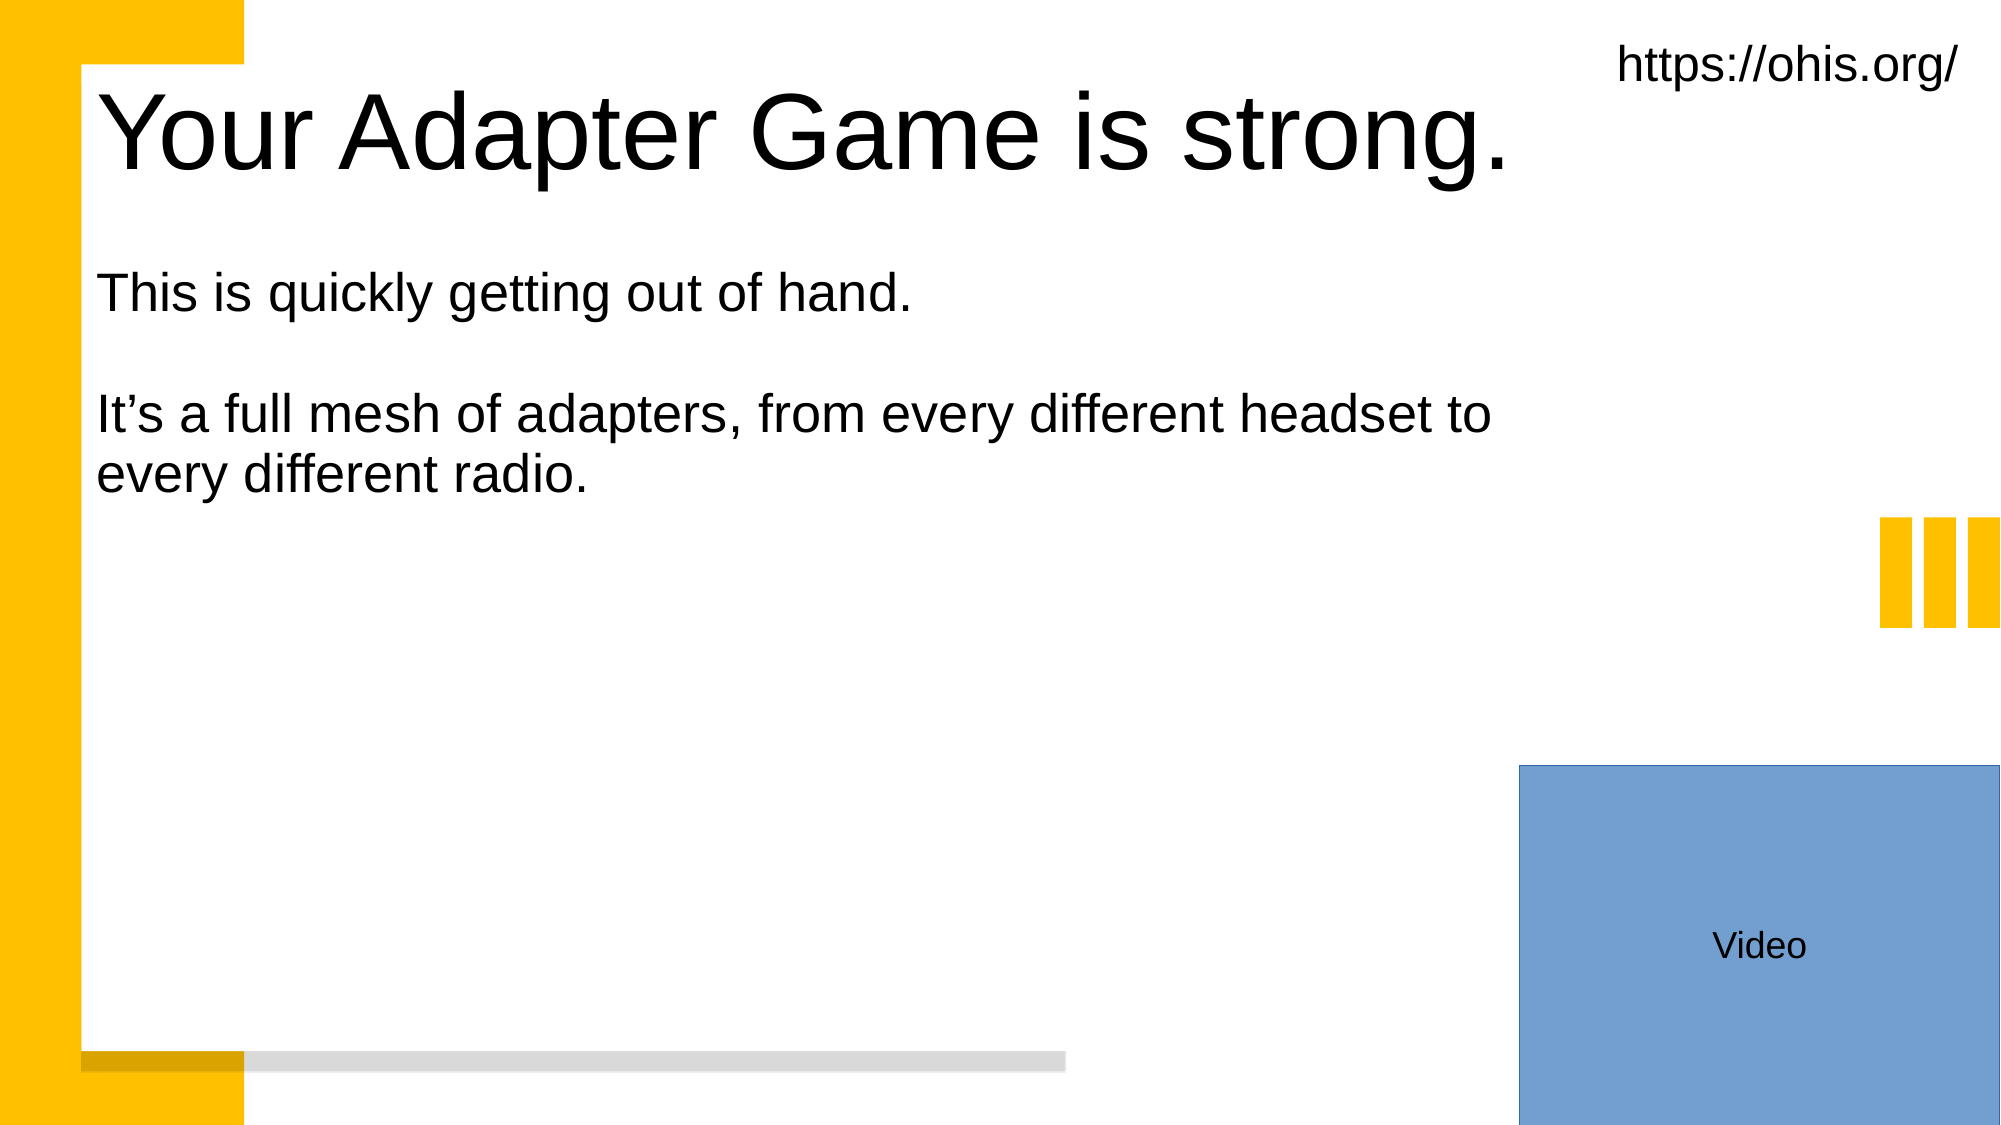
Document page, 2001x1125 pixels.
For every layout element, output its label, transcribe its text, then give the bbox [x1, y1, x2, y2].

text_box Your Adapter Game is strong. [81, 64, 1921, 201]
text_box Video [1519, 765, 2000, 1125]
text_box https://ohis.org/ [1590, 29, 1974, 105]
text_box [0, 0, 2000, 1125]
text_box This is quickly getting out of hand. It’s a full mesh of adapters, from every different headset to every different radio. [81, 254, 1516, 1036]
